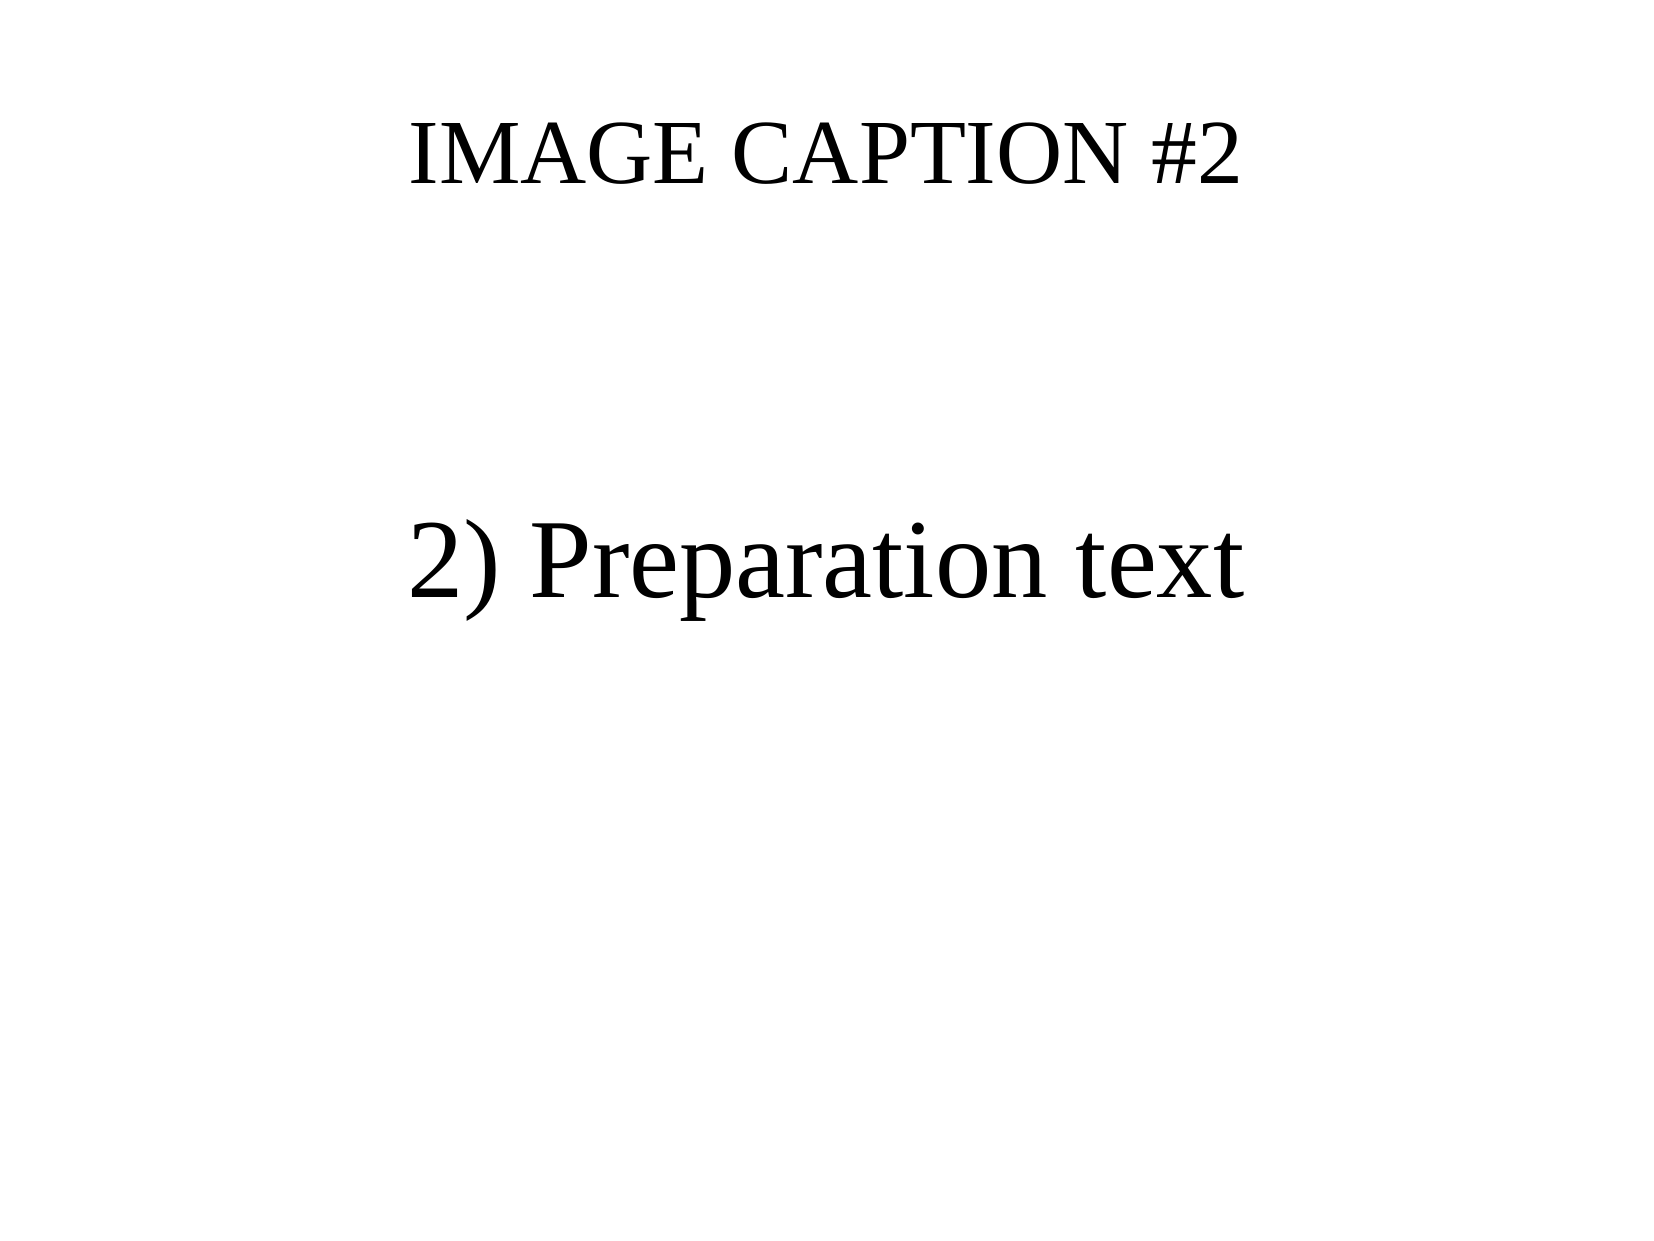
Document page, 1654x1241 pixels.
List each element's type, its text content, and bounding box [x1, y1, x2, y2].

list 2) Preparation text [82, 290, 1571, 1010]
title IMAGE CAPTION #2 [82, 49, 1571, 257]
